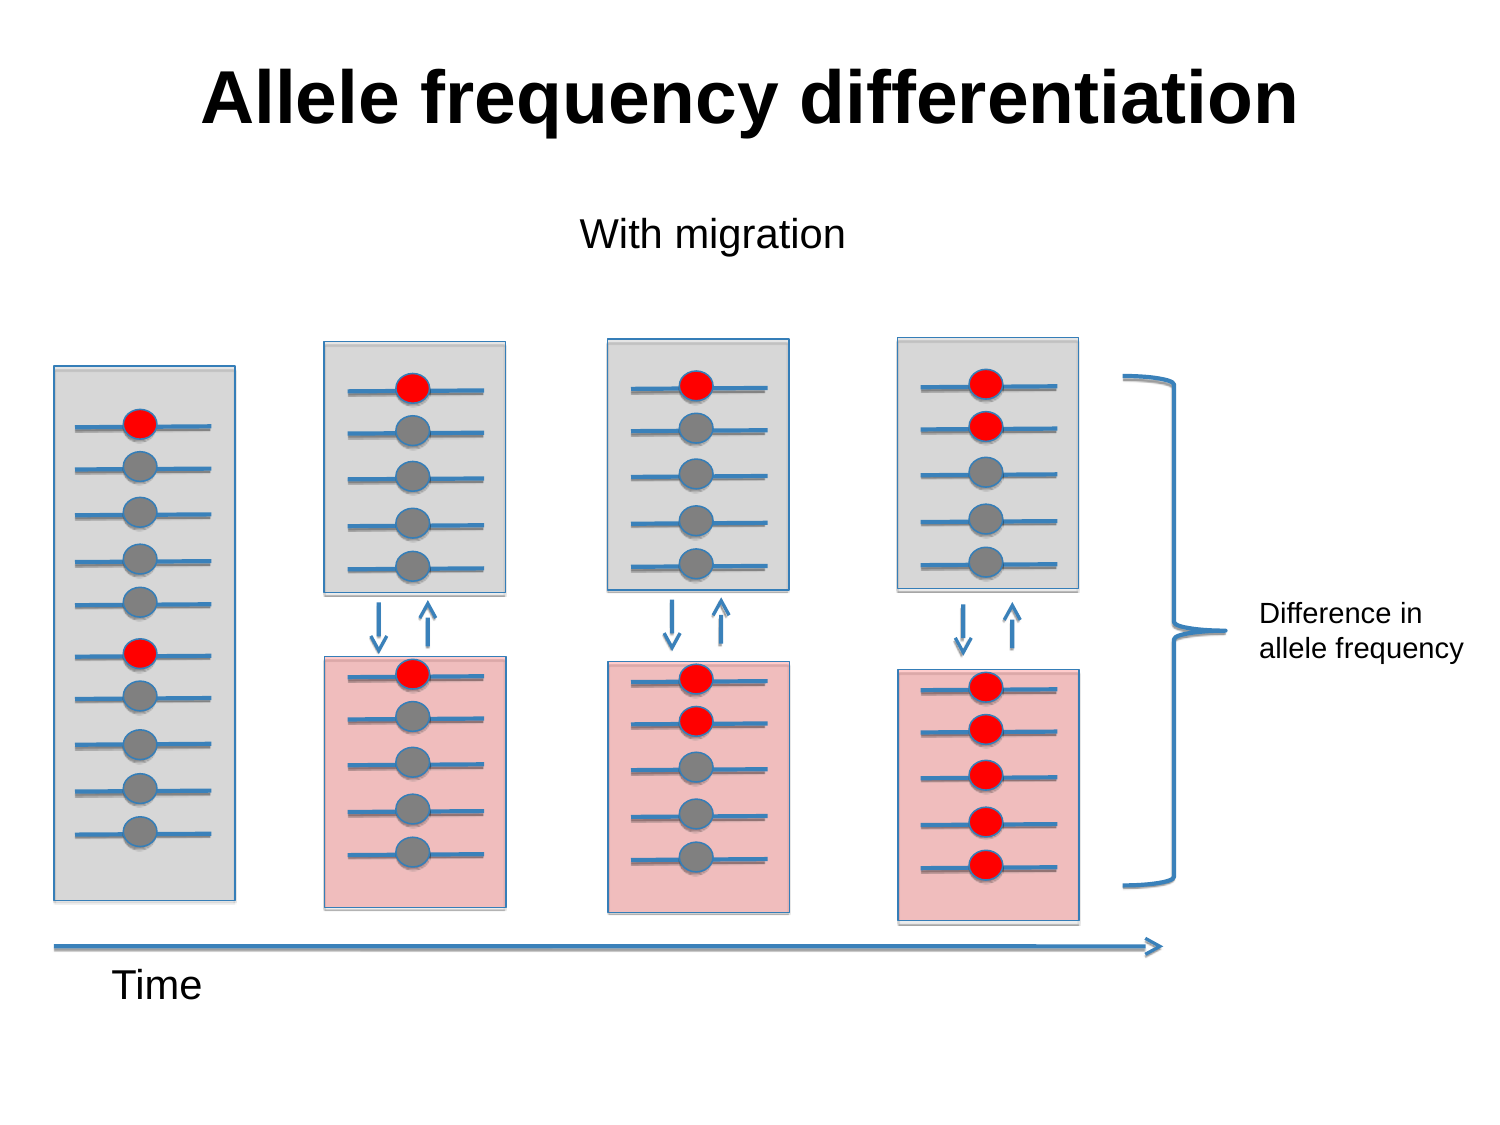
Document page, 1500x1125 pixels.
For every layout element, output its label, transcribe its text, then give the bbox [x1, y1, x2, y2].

text_box With migration [564, 199, 862, 265]
text_box [608, 661, 790, 913]
text_box [607, 339, 789, 591]
text_box [324, 341, 506, 593]
text_box [53, 366, 236, 901]
text_box Difference in allele frequency [1244, 587, 1480, 673]
text_box [897, 337, 1079, 589]
text_box [324, 656, 506, 908]
text_box Time [96, 950, 218, 1016]
text_box [897, 669, 1080, 921]
title Allele frequency differentiation [75, 0, 1425, 188]
